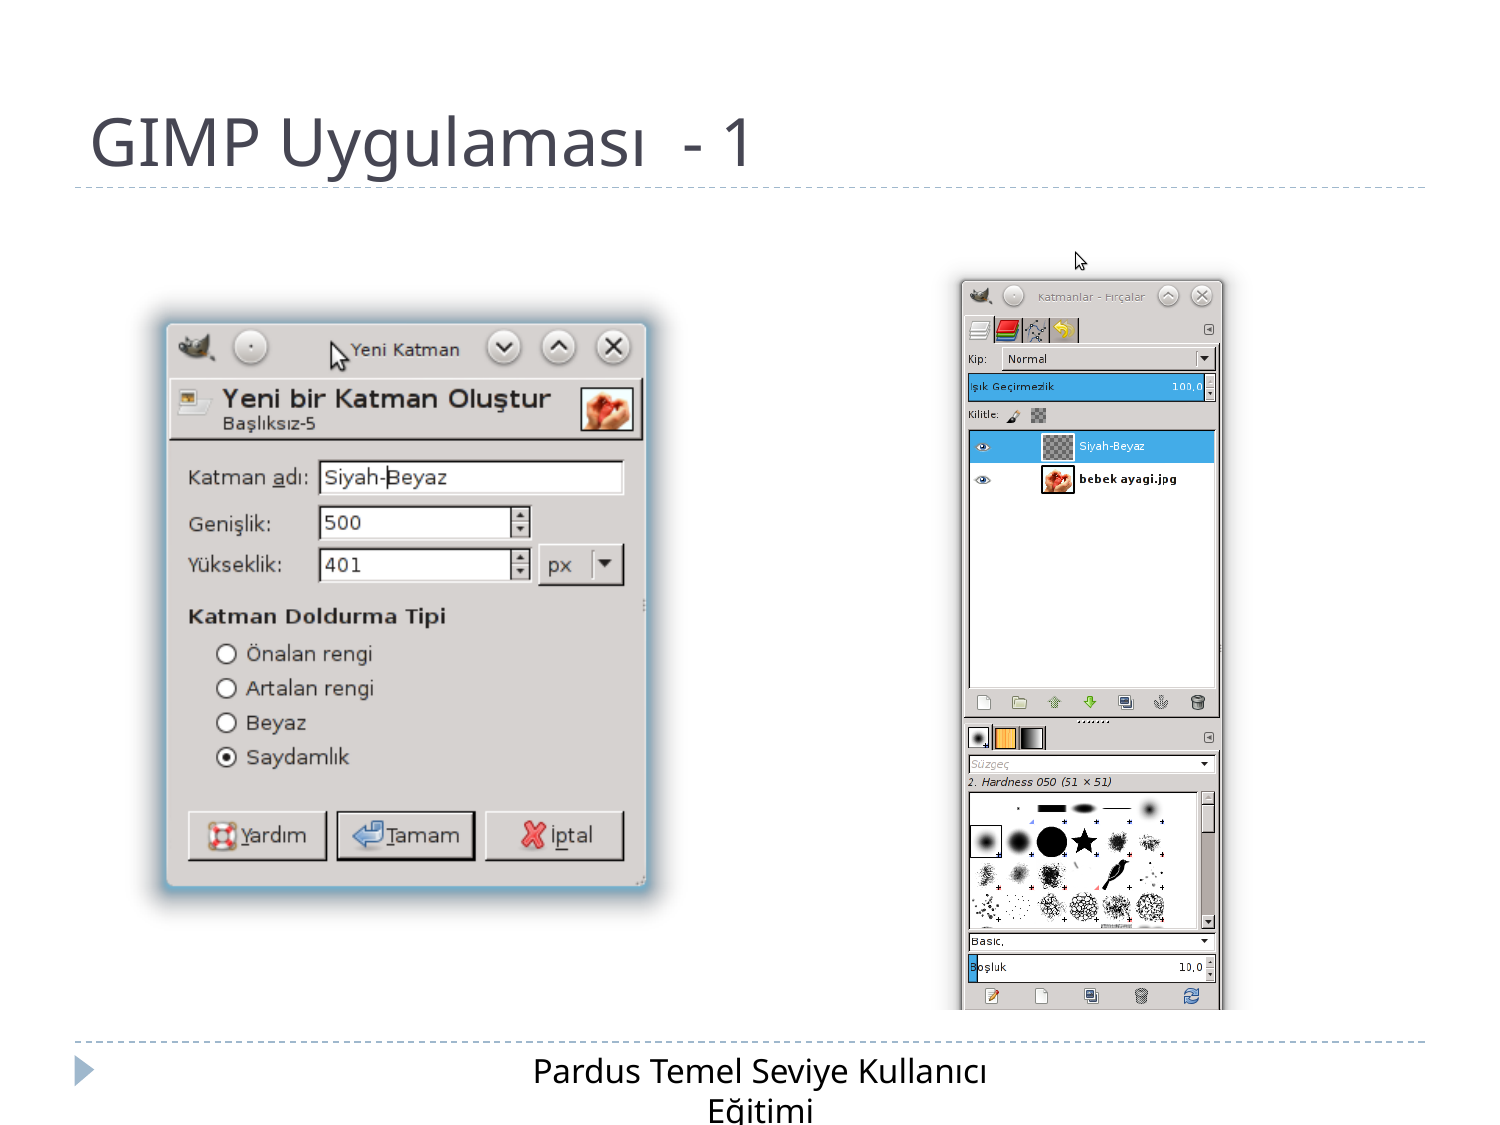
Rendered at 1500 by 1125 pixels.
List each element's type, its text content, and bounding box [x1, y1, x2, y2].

picture [923, 199, 1260, 1010]
picture [104, 261, 709, 949]
title GIMP Uygulaması - 1 [75, 37, 1425, 188]
